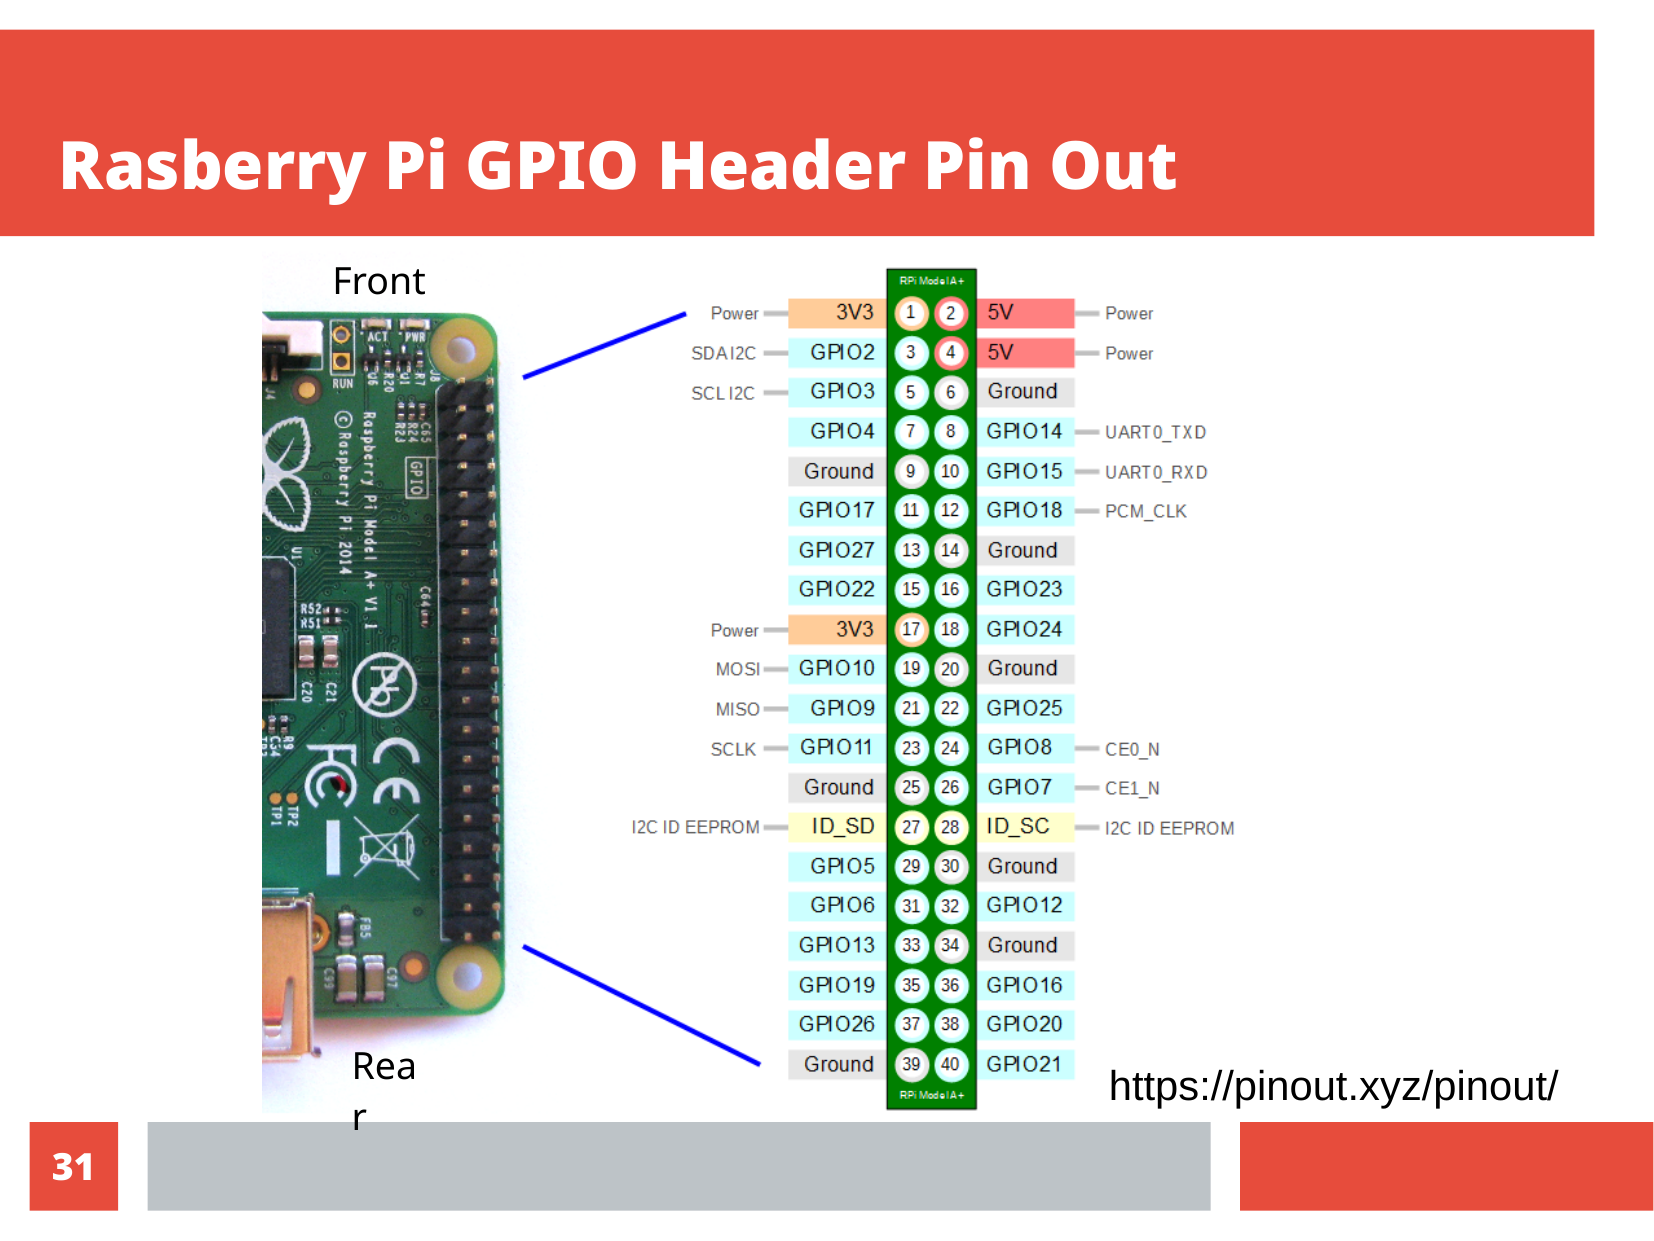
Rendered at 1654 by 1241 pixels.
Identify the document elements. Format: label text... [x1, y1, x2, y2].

title Rasberry Pi GPIO Header Pin Out [59, 61, 1595, 210]
text_box Rear [336, 1032, 438, 1095]
text_box Front [317, 247, 432, 310]
text_box https://pinout.xyz/pinout/ [1094, 1054, 1601, 1122]
picture [262, 247, 1249, 1117]
